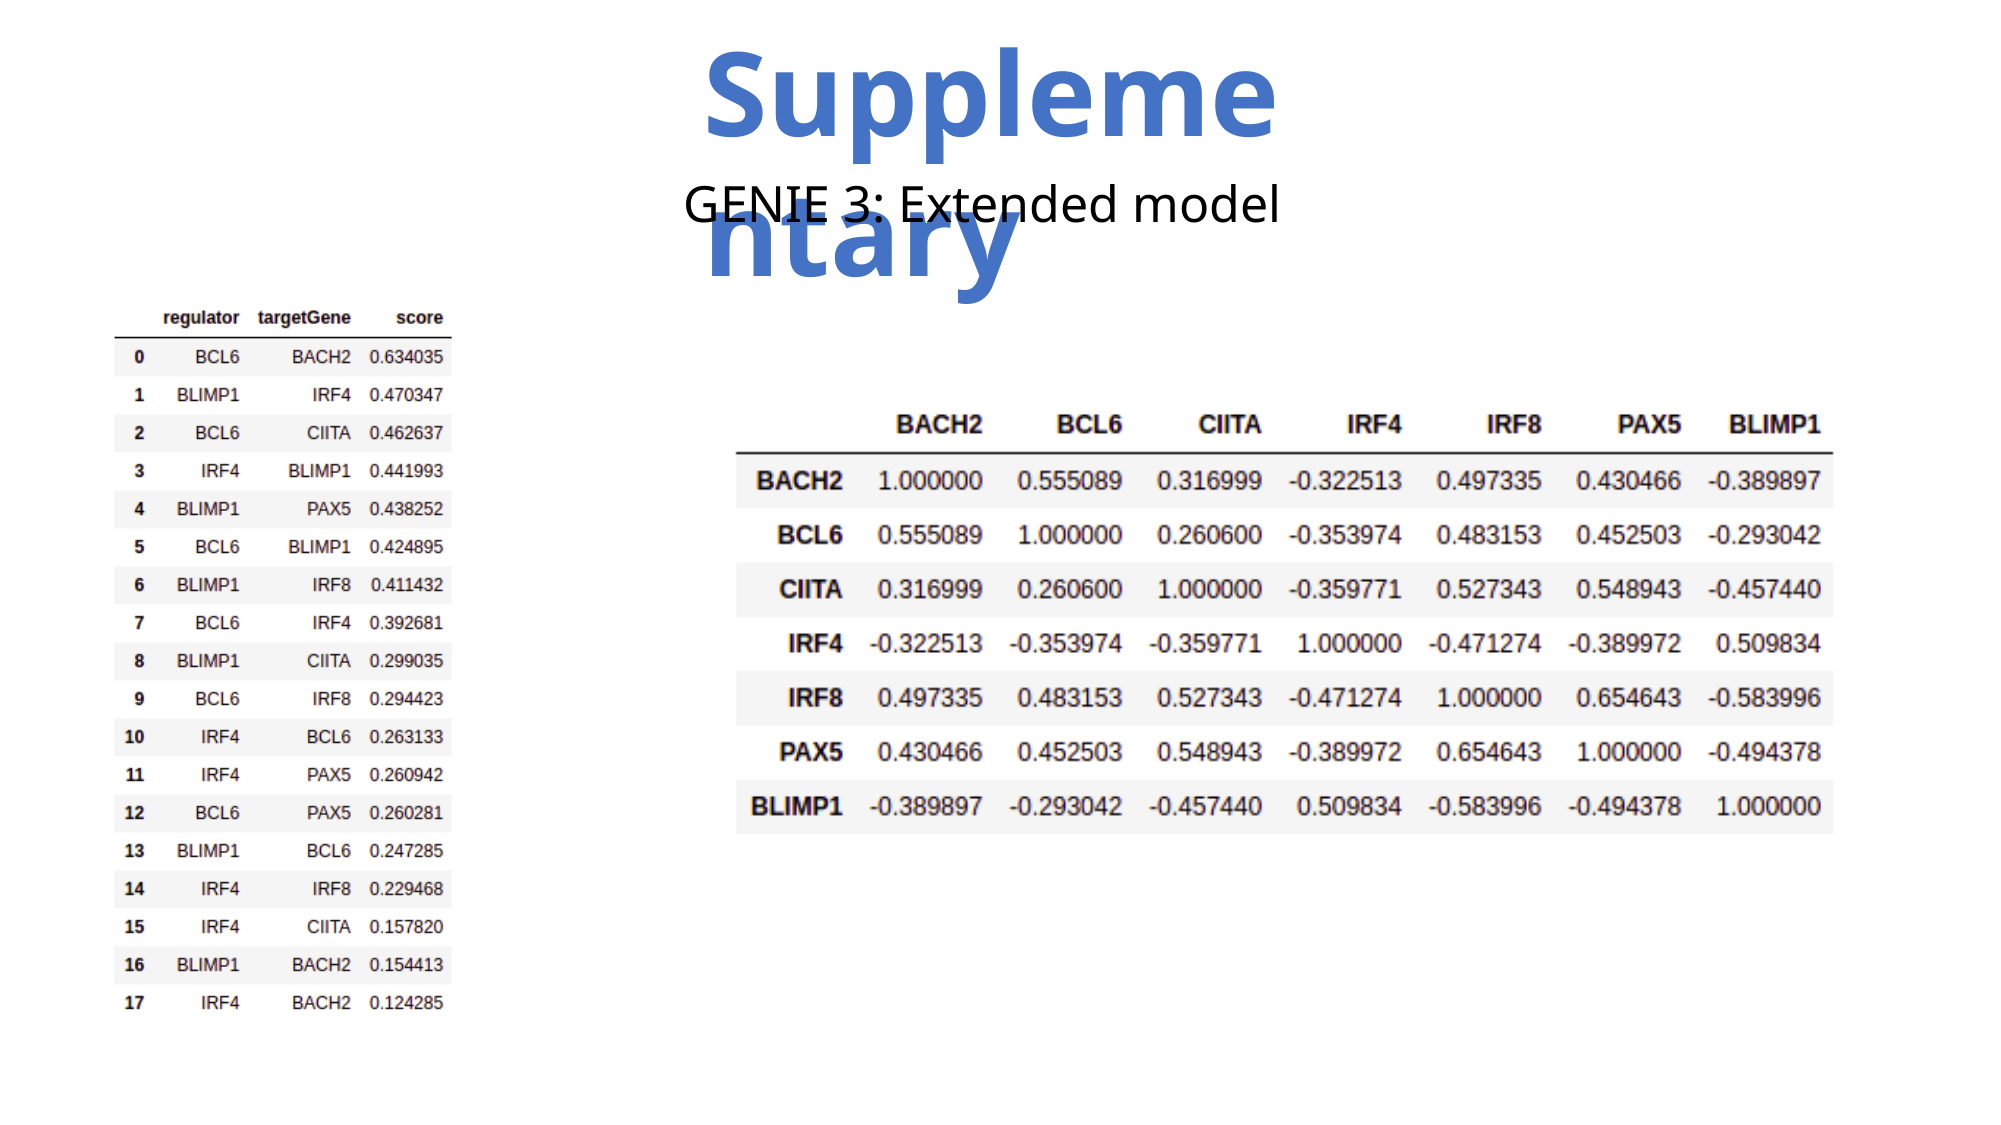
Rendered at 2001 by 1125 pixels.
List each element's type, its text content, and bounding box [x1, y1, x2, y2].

text_box Supplementary [683, 0, 1340, 152]
picture [109, 302, 471, 1021]
text_box Supplementary [871, 85, 895, 123]
text_box Supplementary [944, 85, 968, 123]
picture [722, 390, 1867, 845]
text_box GENIE 3: Extended model [663, 152, 1407, 254]
